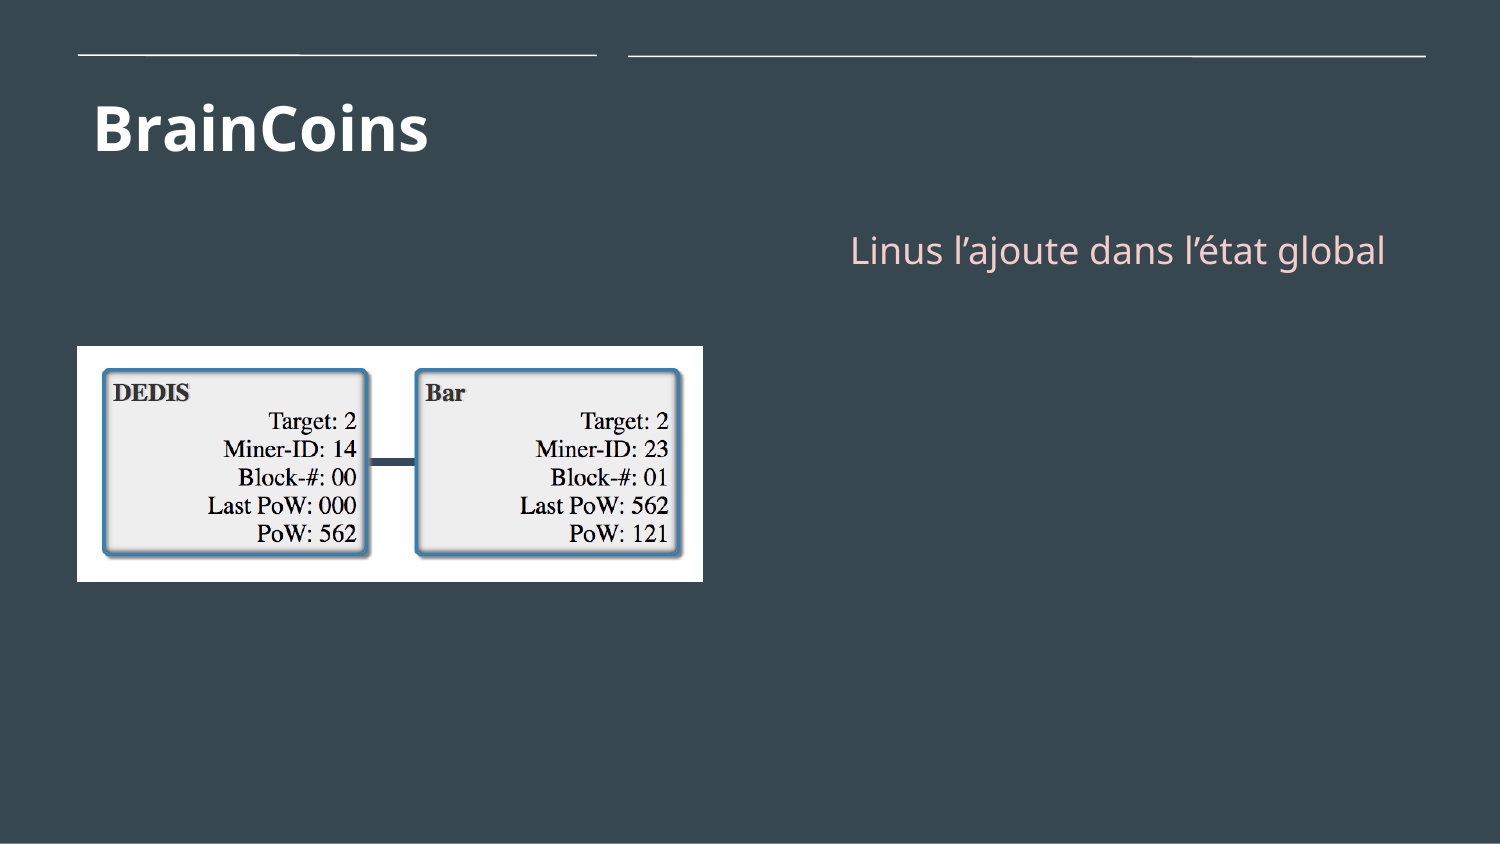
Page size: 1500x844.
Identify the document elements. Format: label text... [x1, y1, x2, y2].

picture [77, 346, 703, 582]
title BrainCoins [77, 73, 597, 346]
text_box Linus l’ajoute dans l’état global [834, 205, 1417, 287]
